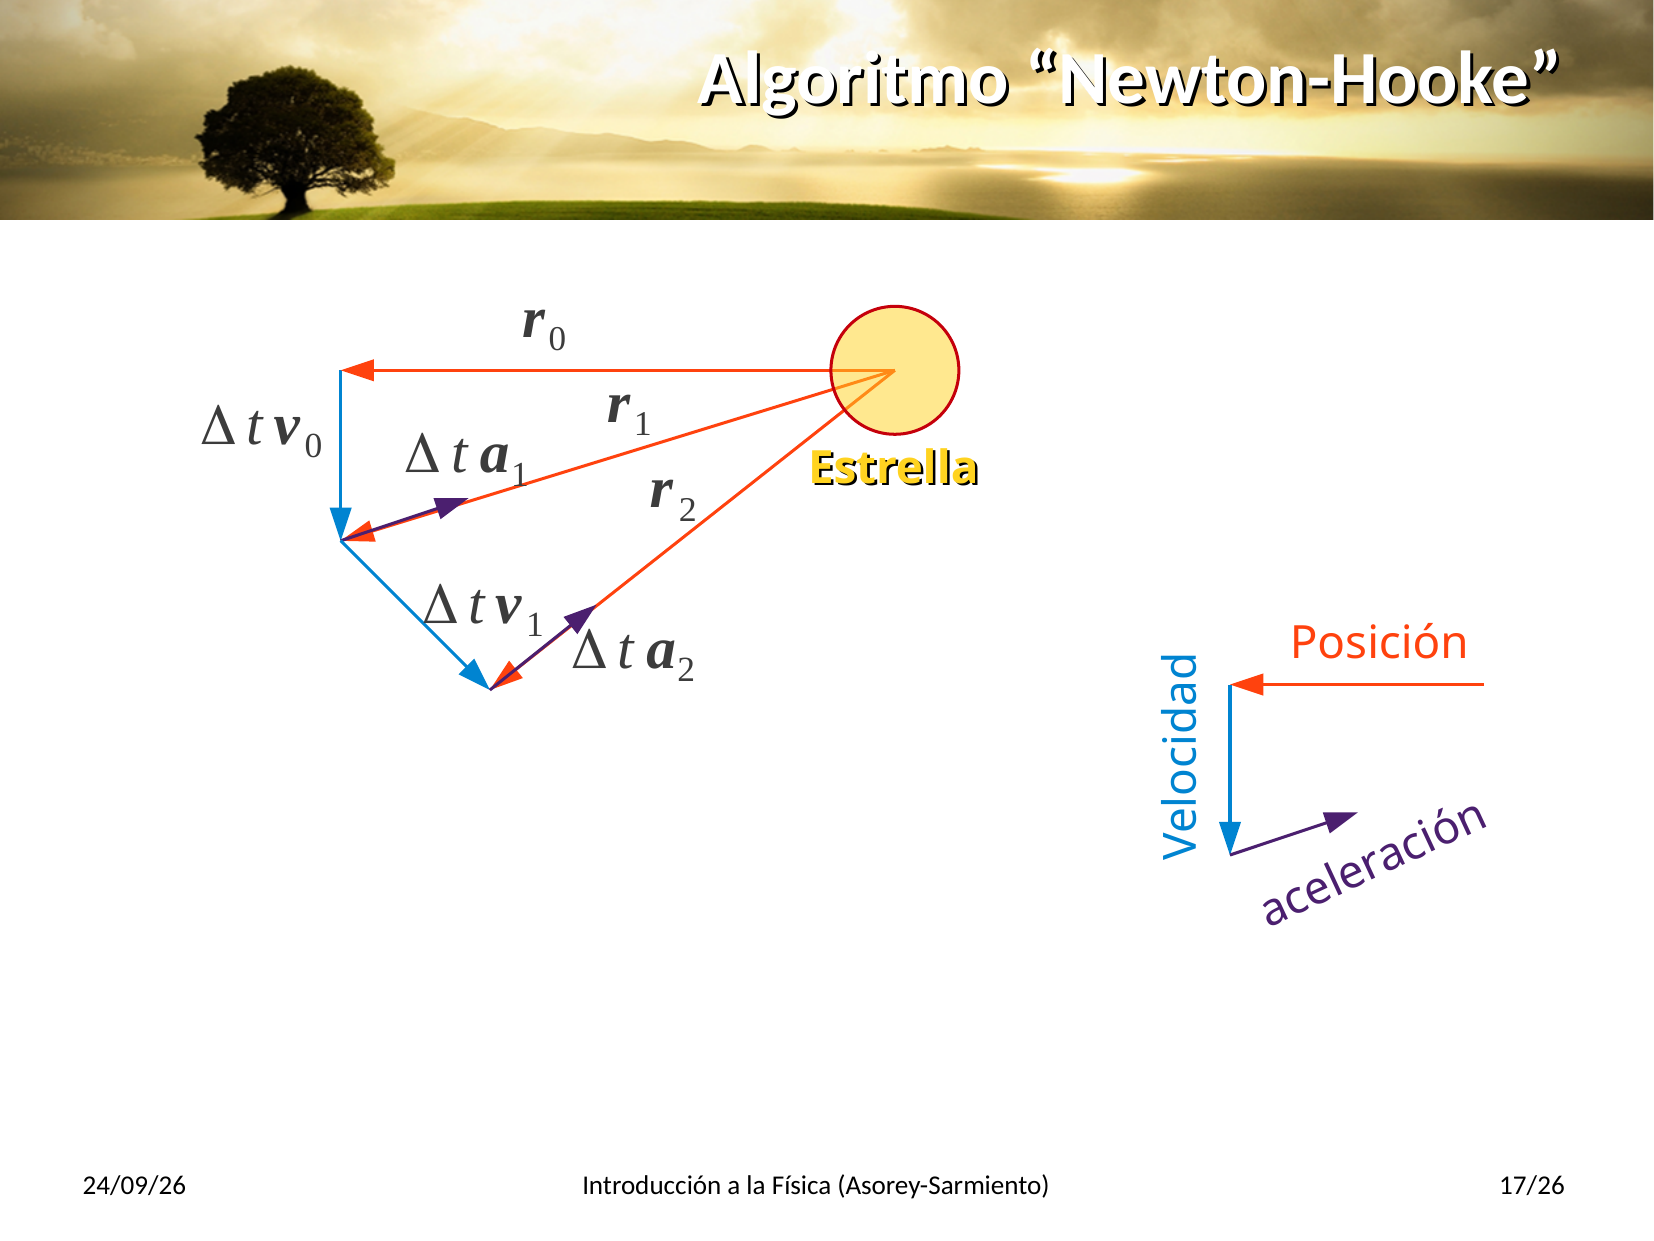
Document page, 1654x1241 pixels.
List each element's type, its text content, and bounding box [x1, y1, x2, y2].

chart [595, 370, 661, 444]
text_box Posición [1275, 601, 1477, 670]
chart [413, 570, 552, 645]
text_box Estrella [793, 426, 991, 496]
title Algoritmo “Newton-Hooke” [75, 19, 1564, 151]
chart [638, 455, 705, 529]
chart [395, 420, 537, 495]
text_box Velocidad [1139, 645, 1208, 875]
picture [0, 0, 1654, 220]
text_box aceleración [1231, 771, 1501, 946]
text_box [830, 306, 959, 435]
chart [191, 391, 332, 466]
chart [511, 285, 576, 359]
chart [562, 615, 705, 691]
